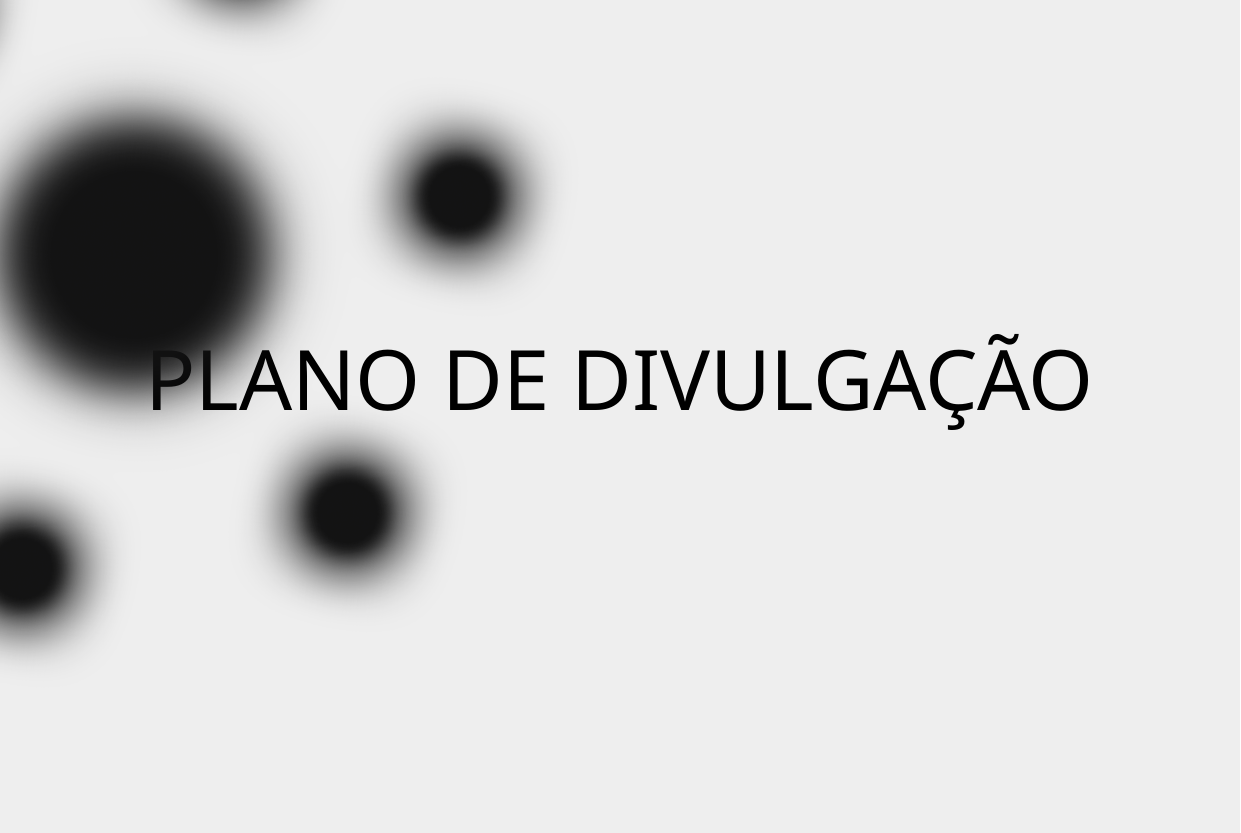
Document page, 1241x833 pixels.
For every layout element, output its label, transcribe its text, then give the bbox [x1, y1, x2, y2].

title PLANO DE DIVULGAÇÃO [579, 262, 1099, 494]
picture [0, 0, 579, 688]
